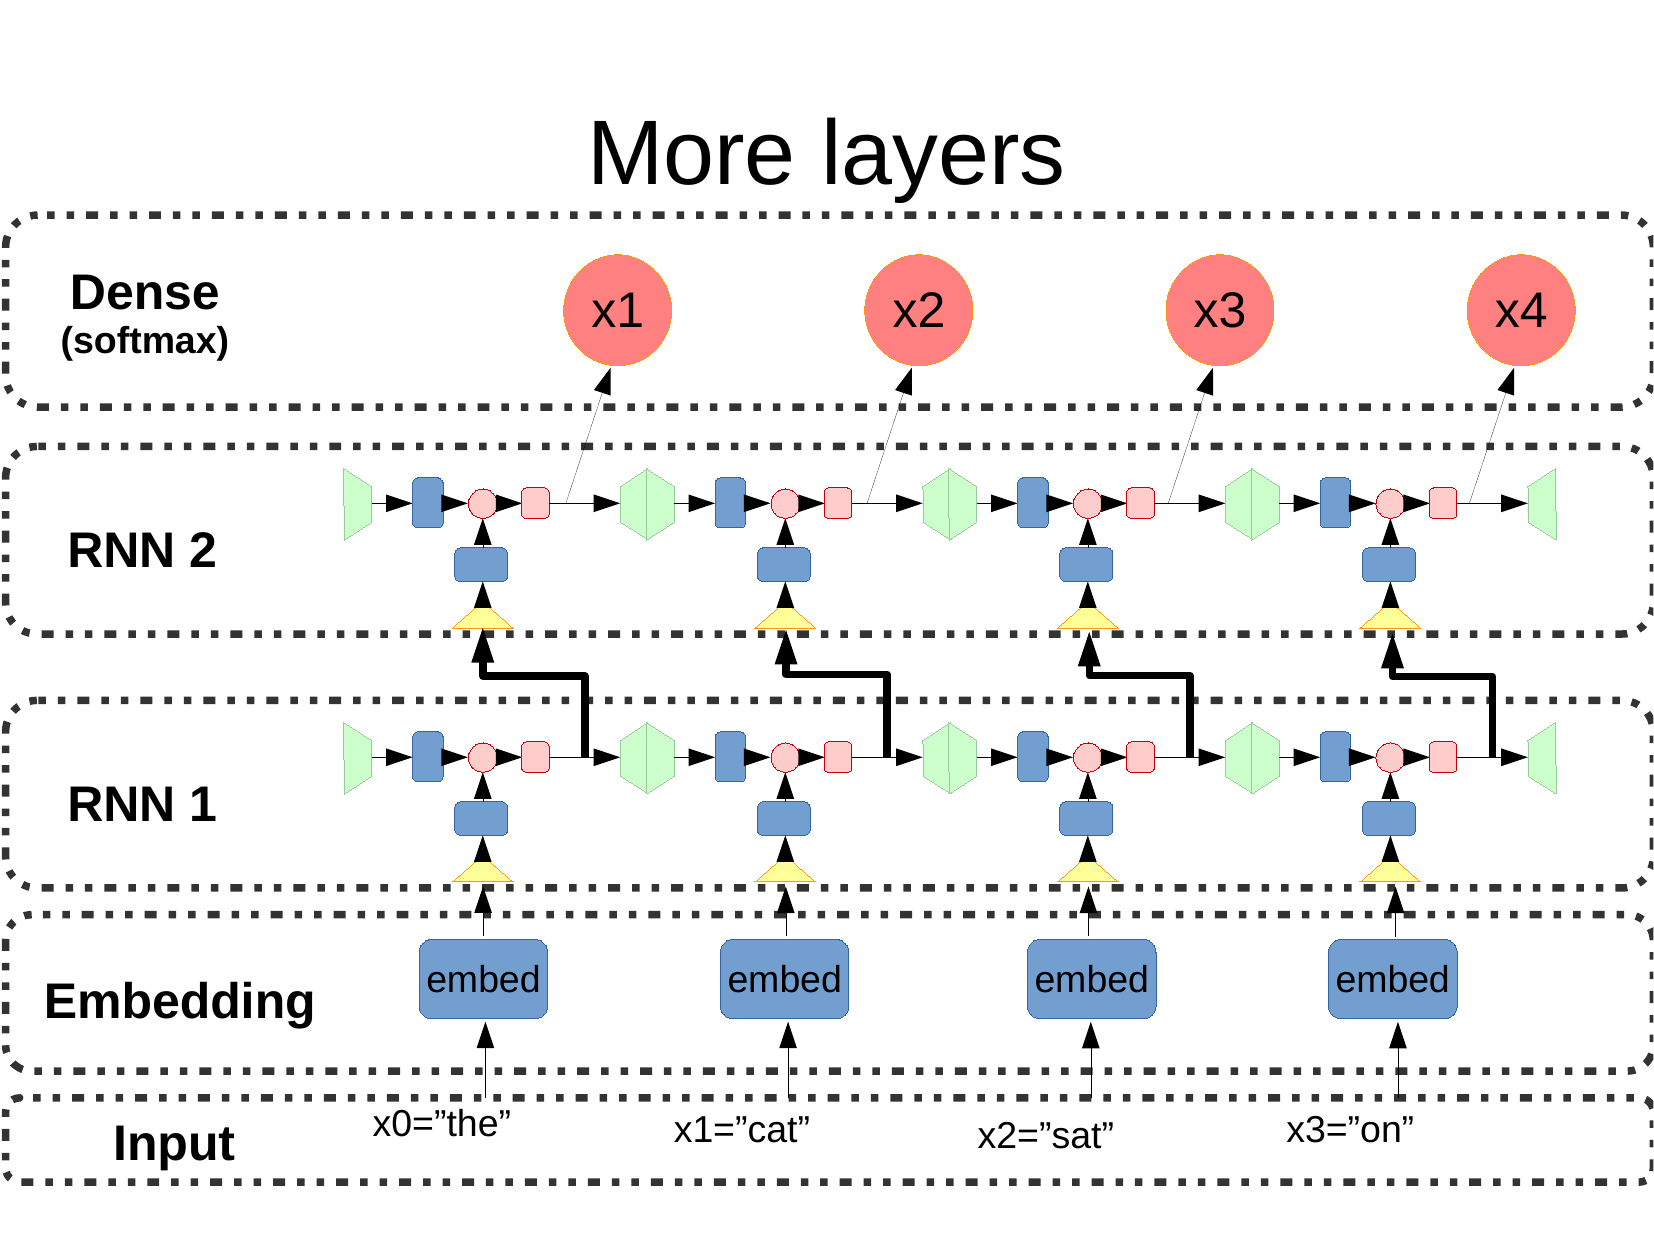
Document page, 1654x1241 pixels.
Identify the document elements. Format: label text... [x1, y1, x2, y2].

text_box RNN 1 [42, 768, 242, 882]
text_box x3 [1166, 254, 1274, 366]
text_box [5, 700, 1654, 888]
text_box embed [720, 939, 849, 1019]
text_box [5, 1097, 1654, 1183]
text_box x1 [563, 254, 672, 366]
text_box x2=”sat” [963, 1107, 1190, 1165]
text_box [5, 215, 1654, 408]
text_box embed [1027, 939, 1157, 1019]
text_box RNN 2 [42, 514, 242, 628]
text_box Embedding [22, 966, 339, 1080]
text_box [5, 446, 1654, 635]
text_box x3=”on” [1271, 1101, 1485, 1159]
text_box embed [1328, 939, 1458, 1019]
text_box x2 [864, 254, 973, 366]
text_box embed [419, 939, 548, 1019]
text_box x1=”cat” [659, 1101, 869, 1159]
text_box Input [23, 1107, 326, 1180]
text_box [5, 914, 1654, 1072]
text_box x4 [1467, 254, 1576, 366]
title More layers [82, 49, 1571, 257]
text_box Dense (softmax) [45, 256, 244, 370]
text_box x0=”the” [357, 1095, 568, 1152]
